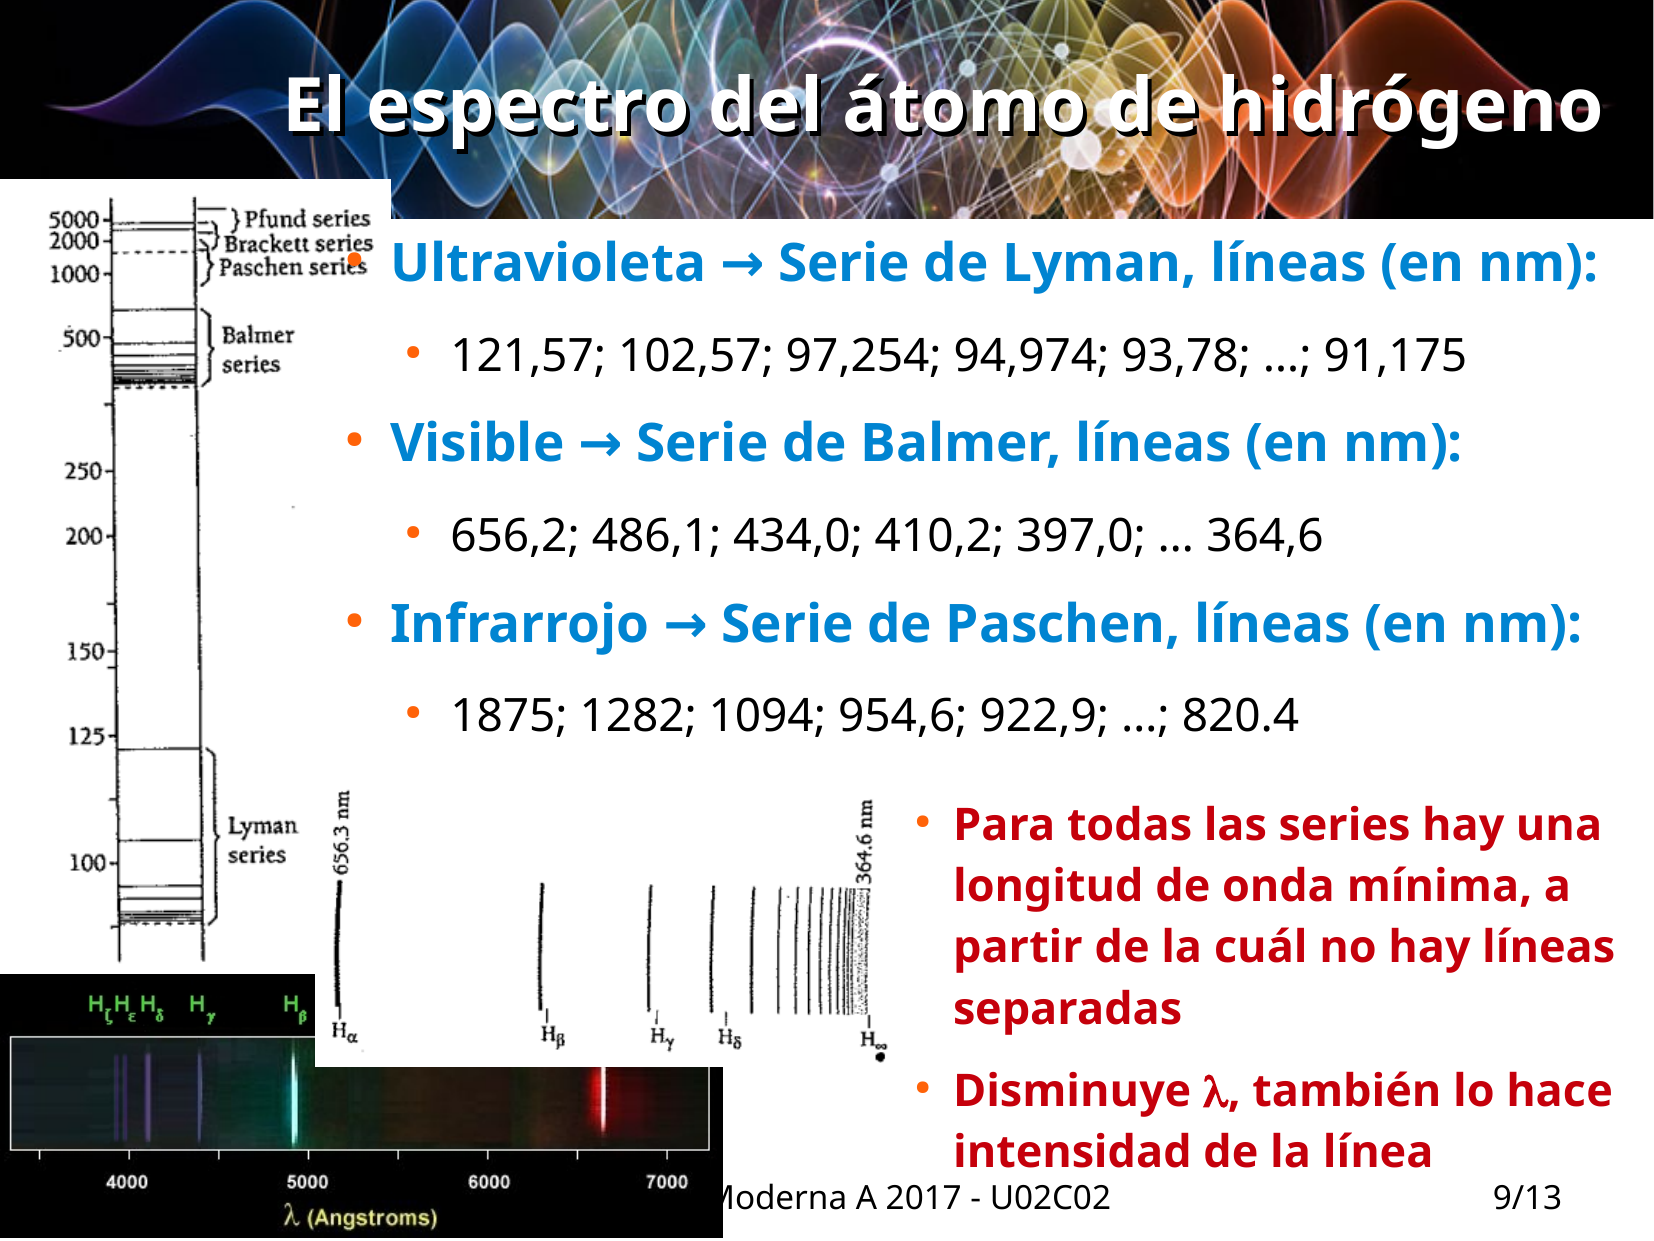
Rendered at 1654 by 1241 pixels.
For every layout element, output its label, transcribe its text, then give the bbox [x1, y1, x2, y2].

list Ultravioleta → Serie de Lyman, líneas (en nm): 121,57; 102,57; 97,254; 94,974; 93,78; …; 91,175 Visible → Serie de Balmer, líneas (en nm): 656,2; 486,1; 434,0; 410,2; 397,0; … 364,6 Infrarrojo → Serie de Paschen, líneas (en nm): 1875; 1282; 1094; 954,6; 922,9; …; 820.4 [330, 225, 1606, 796]
title El espectro del átomo de hidrógeno [45, 15, 1606, 191]
list Para todas las series hay una longitud de onda mínima, a partir de la cuál no hay líneas separadas Disminuye l, también lo hace intensidad de la línea [902, 792, 1653, 1183]
picture [0, 0, 1654, 1238]
